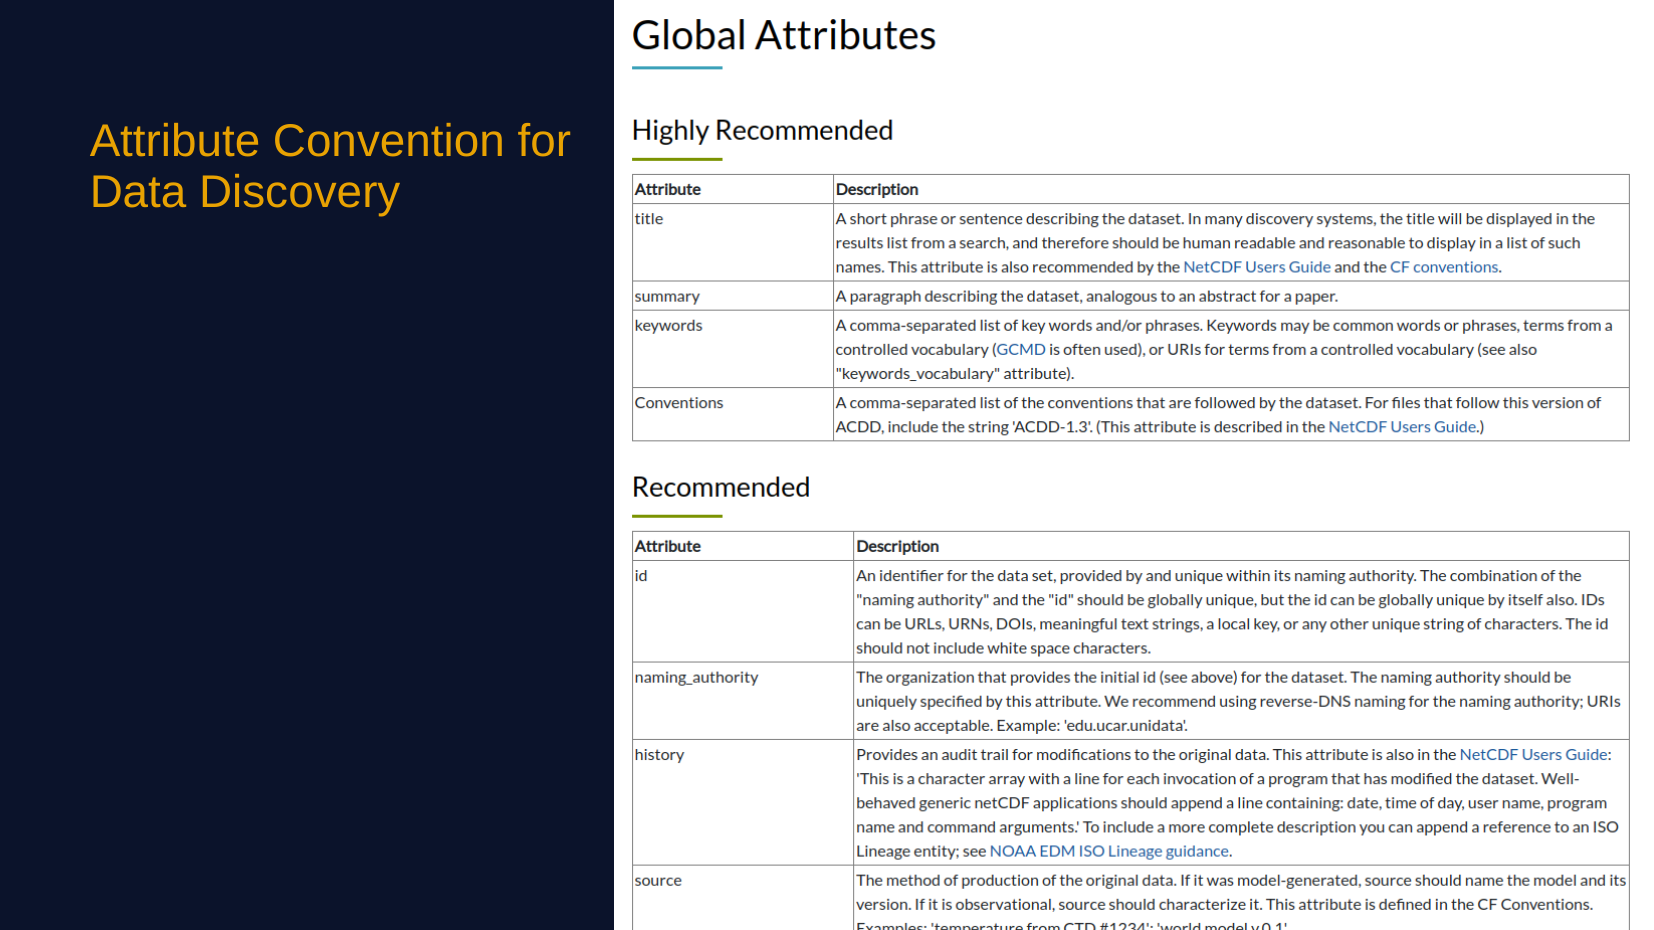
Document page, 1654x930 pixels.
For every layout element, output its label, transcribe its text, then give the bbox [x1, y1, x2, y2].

picture [614, 0, 1653, 930]
text_box Attribute Convention for Data Discovery [75, 107, 590, 226]
